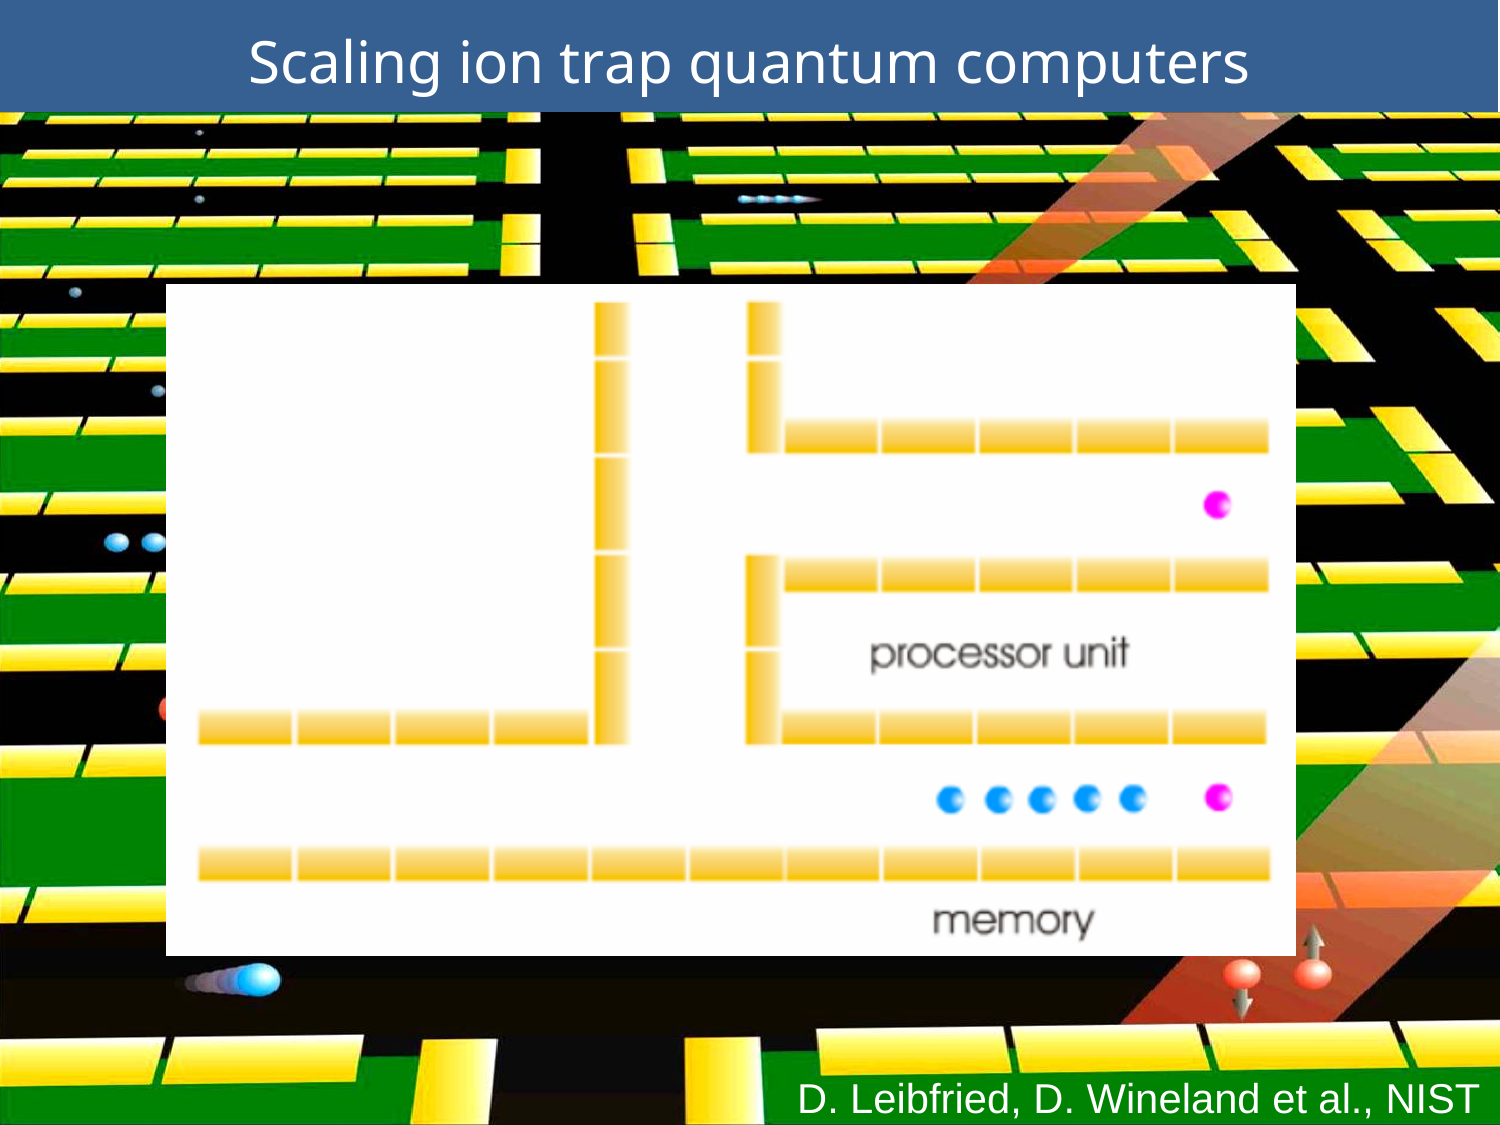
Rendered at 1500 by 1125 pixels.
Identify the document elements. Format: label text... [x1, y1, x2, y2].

text_box D. Leibfried, D. Wineland et al., NIST [782, 1064, 1500, 1125]
picture [0, 112, 1500, 1125]
text_box Scaling ion trap quantum computers [46, 17, 1454, 103]
